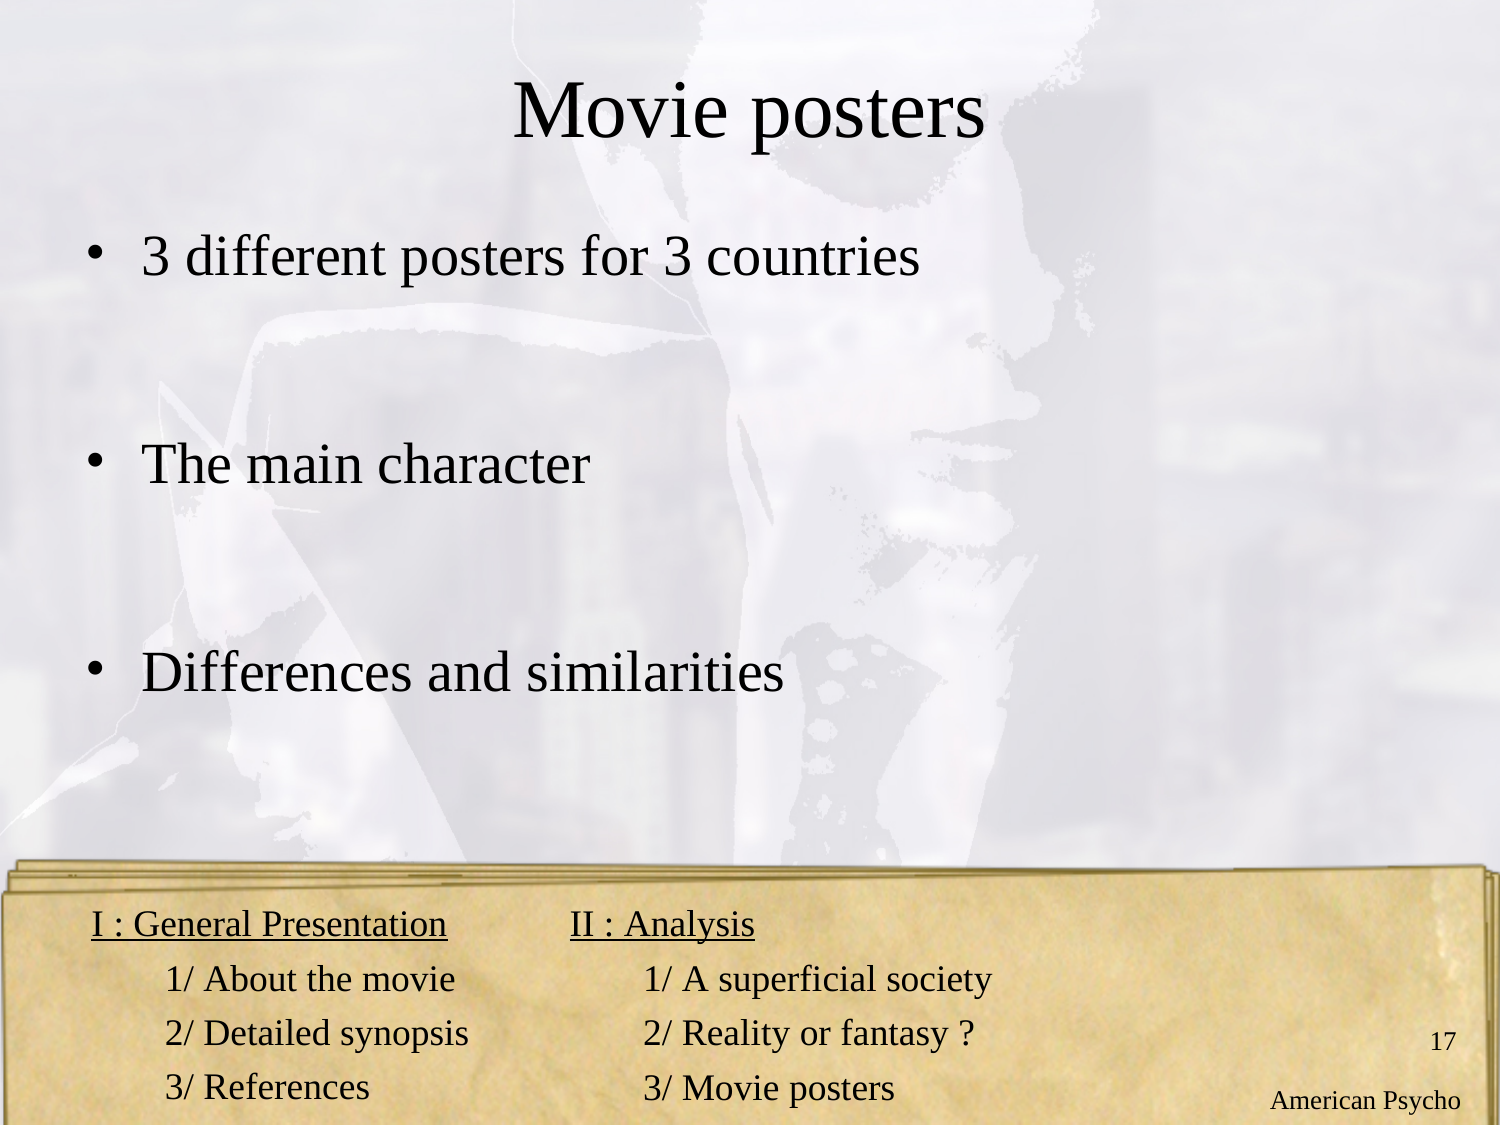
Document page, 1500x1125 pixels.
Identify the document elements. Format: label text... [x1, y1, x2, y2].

title Movie posters [59, 30, 1441, 177]
picture [0, 0, 1500, 1125]
list 3 different posters for 3 countries The main character Differences and similarities [70, 209, 1421, 830]
